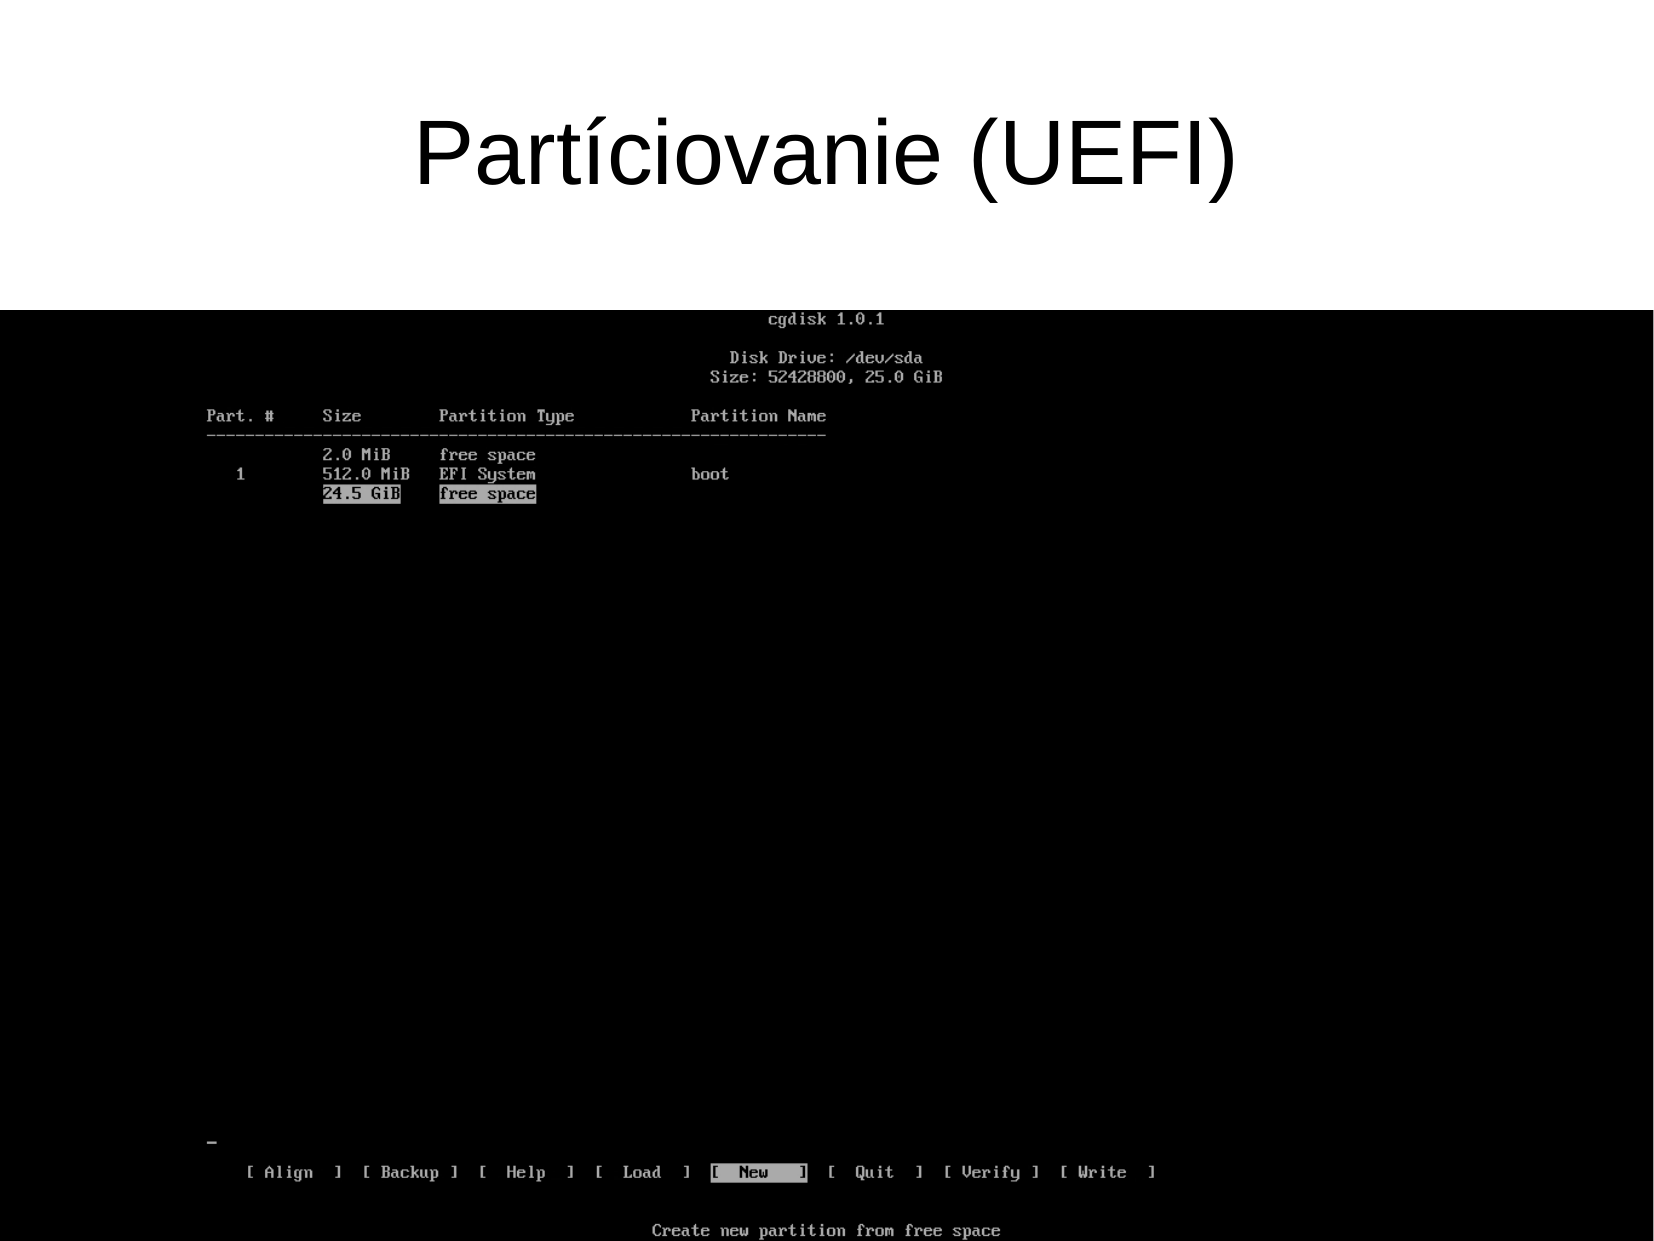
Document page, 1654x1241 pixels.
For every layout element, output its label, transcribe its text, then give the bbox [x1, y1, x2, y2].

title Partíciovanie (UEFI) [82, 49, 1571, 257]
picture [0, 310, 1654, 1241]
